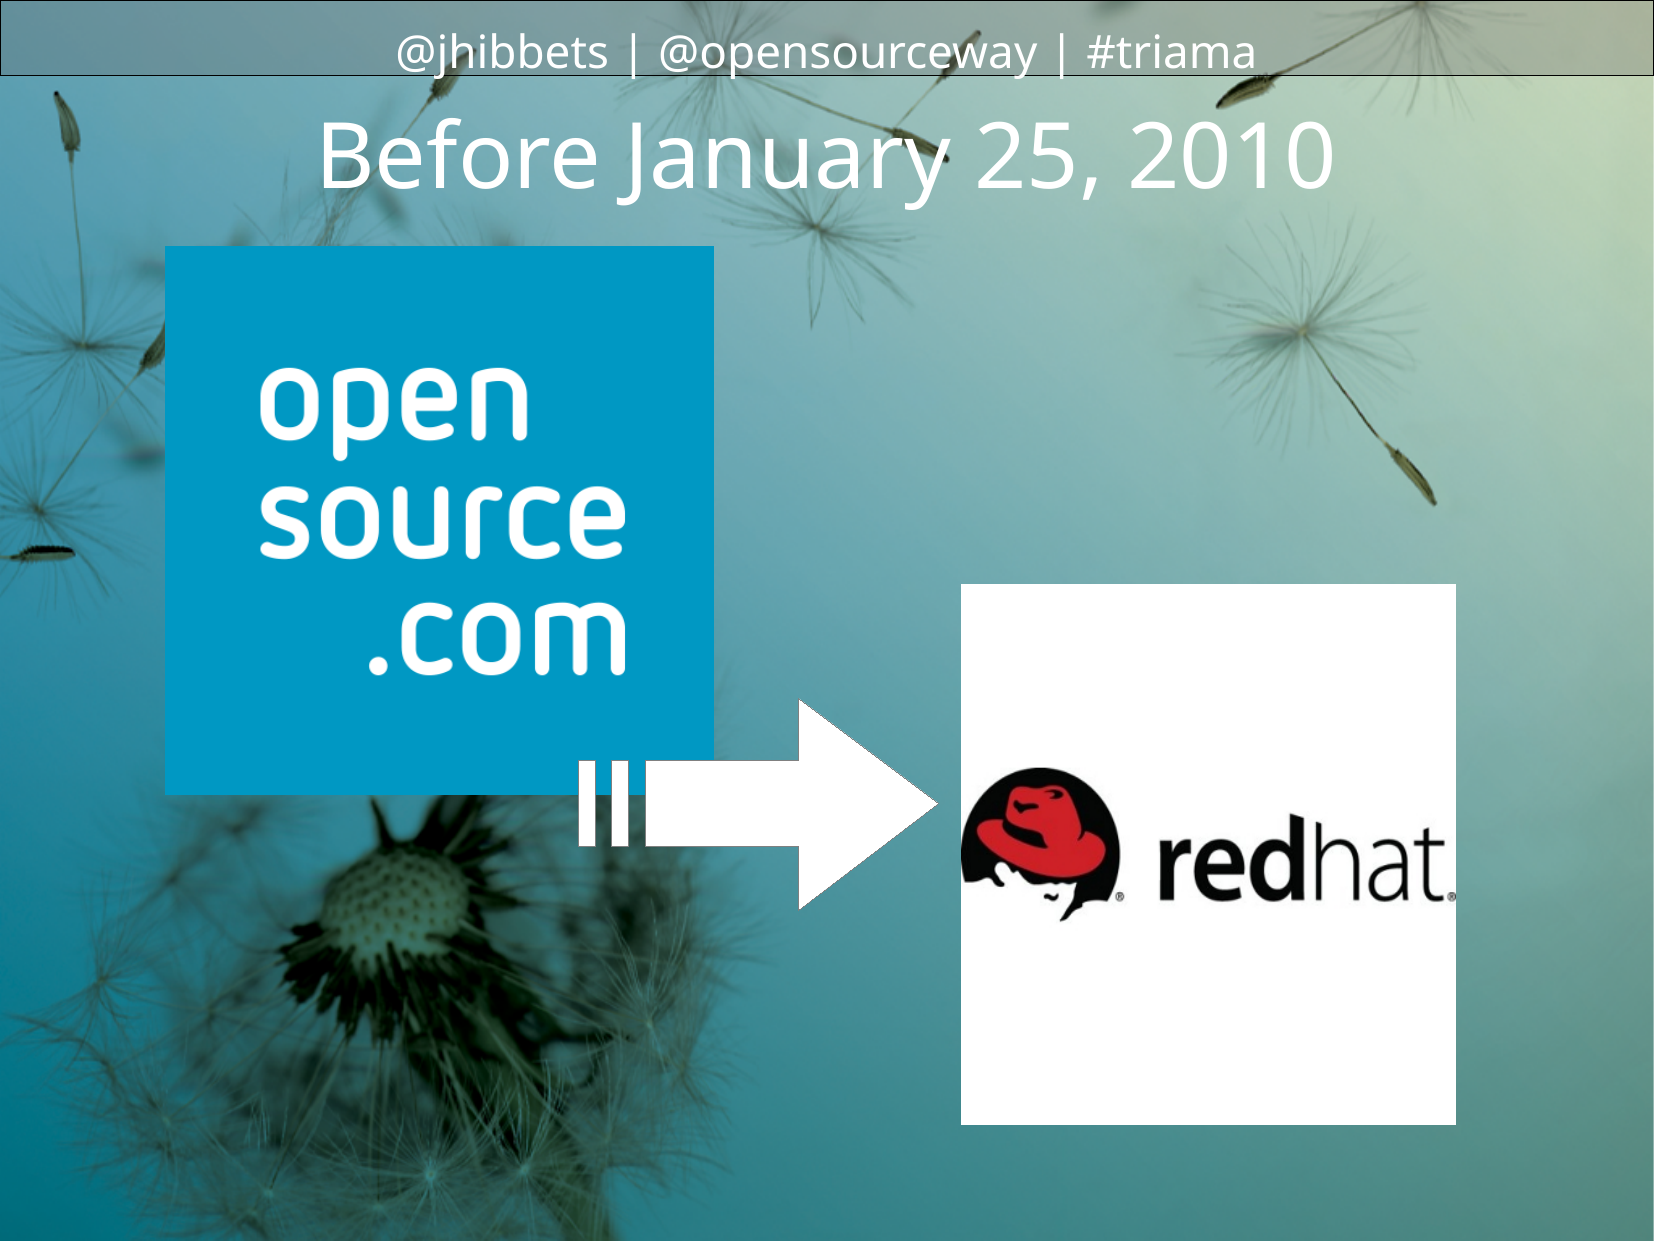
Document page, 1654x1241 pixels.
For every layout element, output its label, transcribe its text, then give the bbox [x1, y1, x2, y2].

picture [402, 368, 456, 441]
text_box [611, 760, 629, 847]
picture [509, 487, 560, 559]
text_box [578, 760, 596, 847]
picture [261, 368, 318, 441]
picture [472, 368, 527, 440]
picture [333, 368, 388, 461]
picture [321, 487, 379, 559]
picture [536, 602, 624, 675]
picture [402, 602, 452, 675]
picture [261, 487, 309, 559]
picture [370, 657, 387, 675]
picture [462, 602, 520, 675]
picture [466, 487, 502, 559]
picture [570, 487, 624, 559]
picture [393, 487, 449, 559]
text_box [645, 698, 939, 911]
title Before January 25, 2010 [82, 49, 1571, 257]
picture [0, 76, 1654, 1241]
